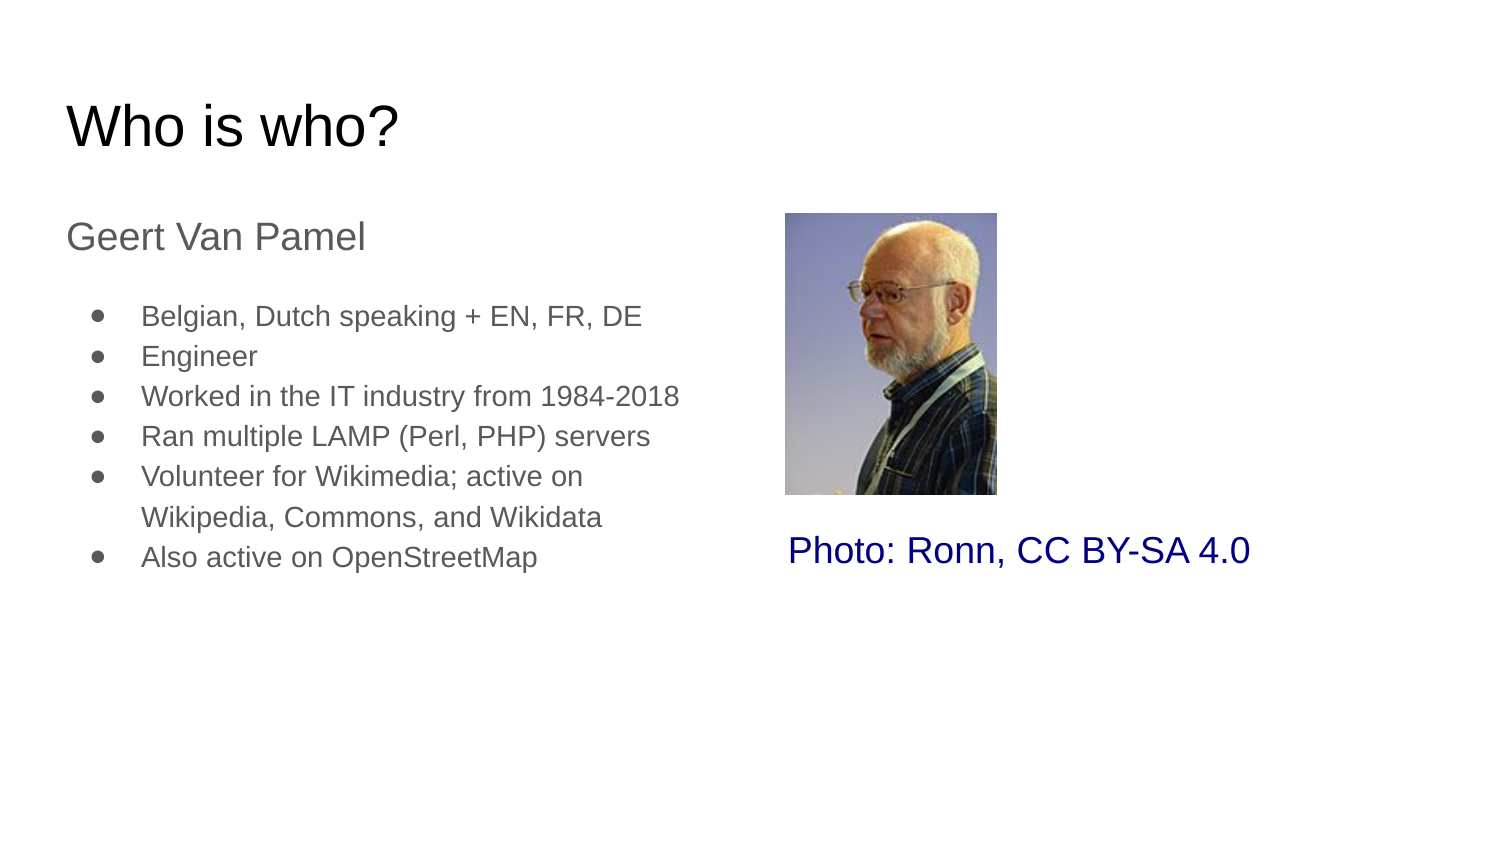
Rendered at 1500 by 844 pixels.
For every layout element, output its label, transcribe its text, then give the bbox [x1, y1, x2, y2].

text_box Photo: Ronn, CC BY-SA 4.0 [772, 504, 1343, 557]
list Geert Van Pamel Belgian, Dutch speaking + EN, FR, DE Engineer Worked in the IT industry from 1984-2018 Ran multiple LAMP (Perl, PHP) servers Volunteer for Wikimedia; active on Wikipedia, Commons, and Wikidata Also active on OpenStreetMap [51, 189, 708, 750]
picture [785, 213, 997, 495]
title Who is who? [51, 72, 1449, 167]
